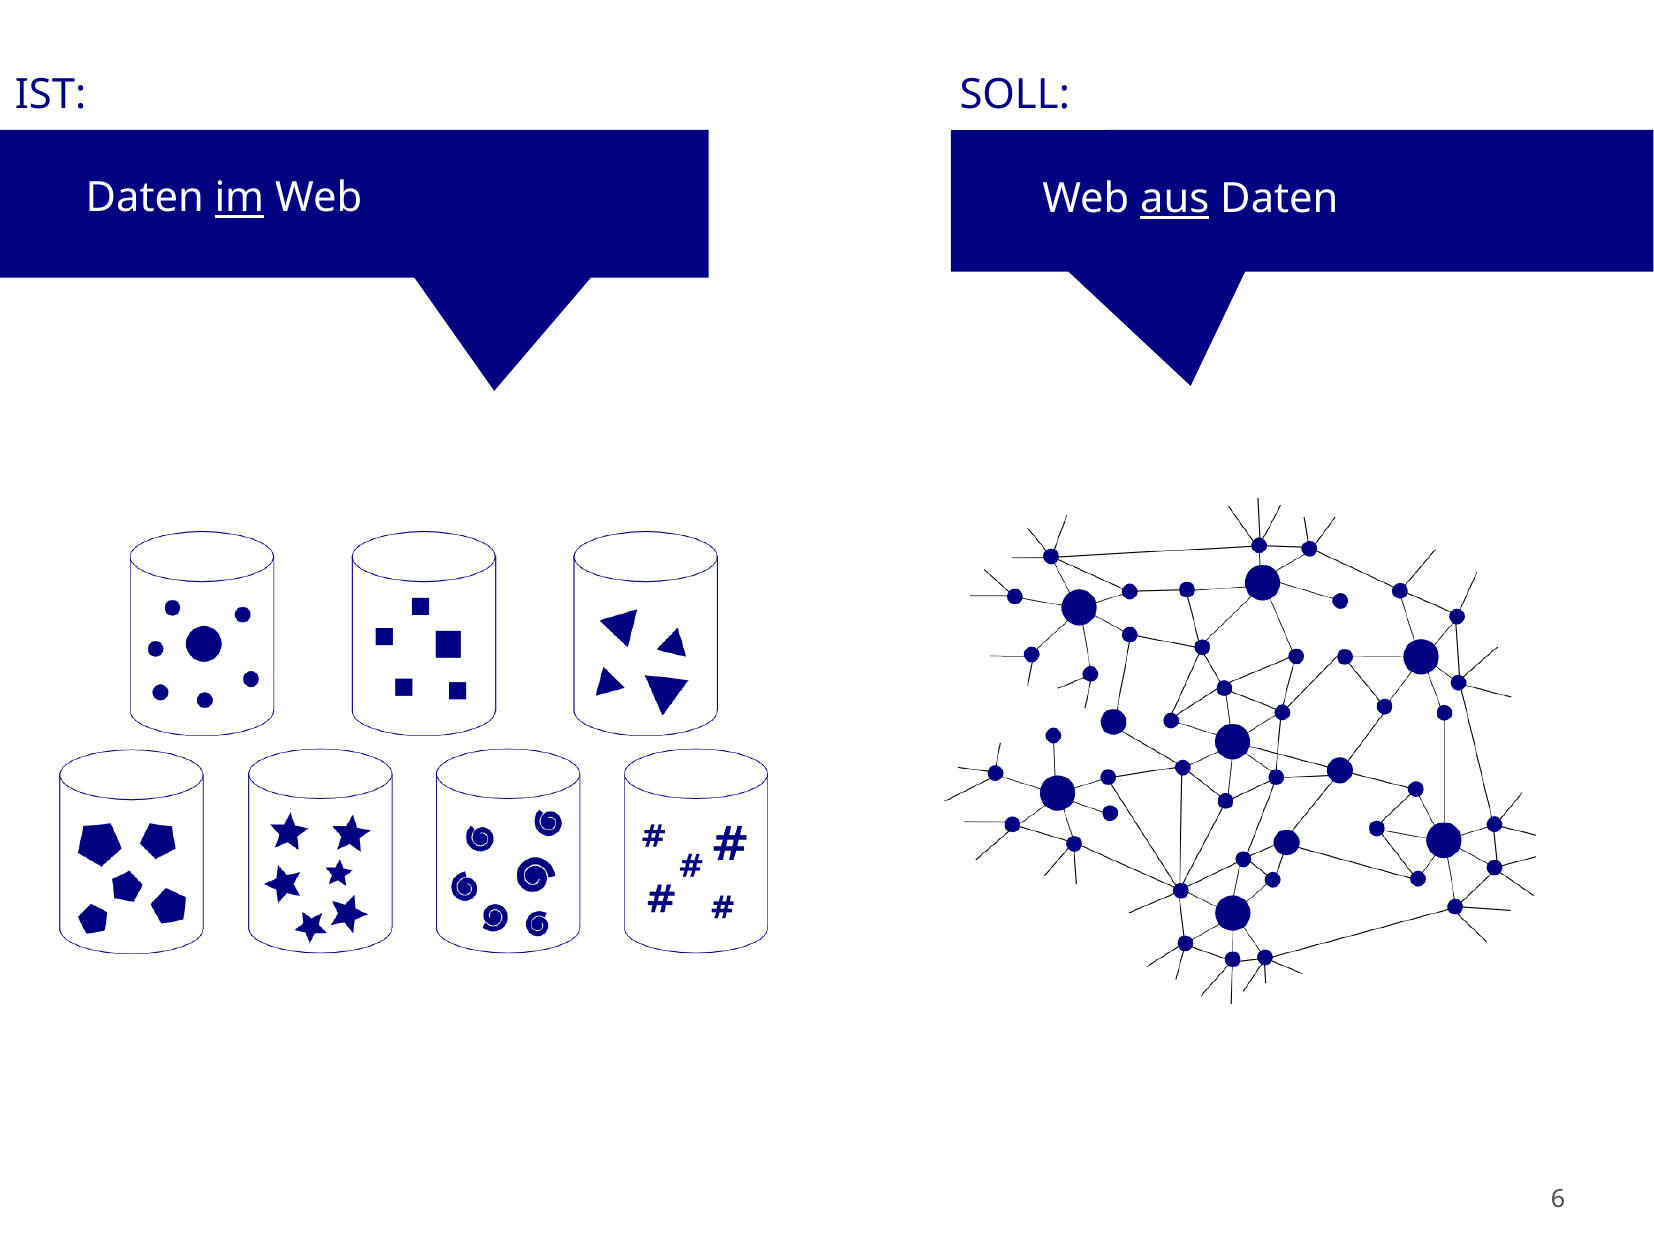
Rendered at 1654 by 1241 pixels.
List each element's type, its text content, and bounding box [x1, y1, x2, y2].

text_box [950, 129, 1654, 386]
picture [944, 498, 1536, 1004]
text_box SOLL: [944, 56, 1106, 130]
picture [59, 531, 768, 954]
text_box Web aus Daten [1027, 160, 1530, 237]
text_box [0, 129, 709, 391]
text_box IST: [0, 56, 123, 130]
text_box Daten im Web [70, 159, 573, 233]
